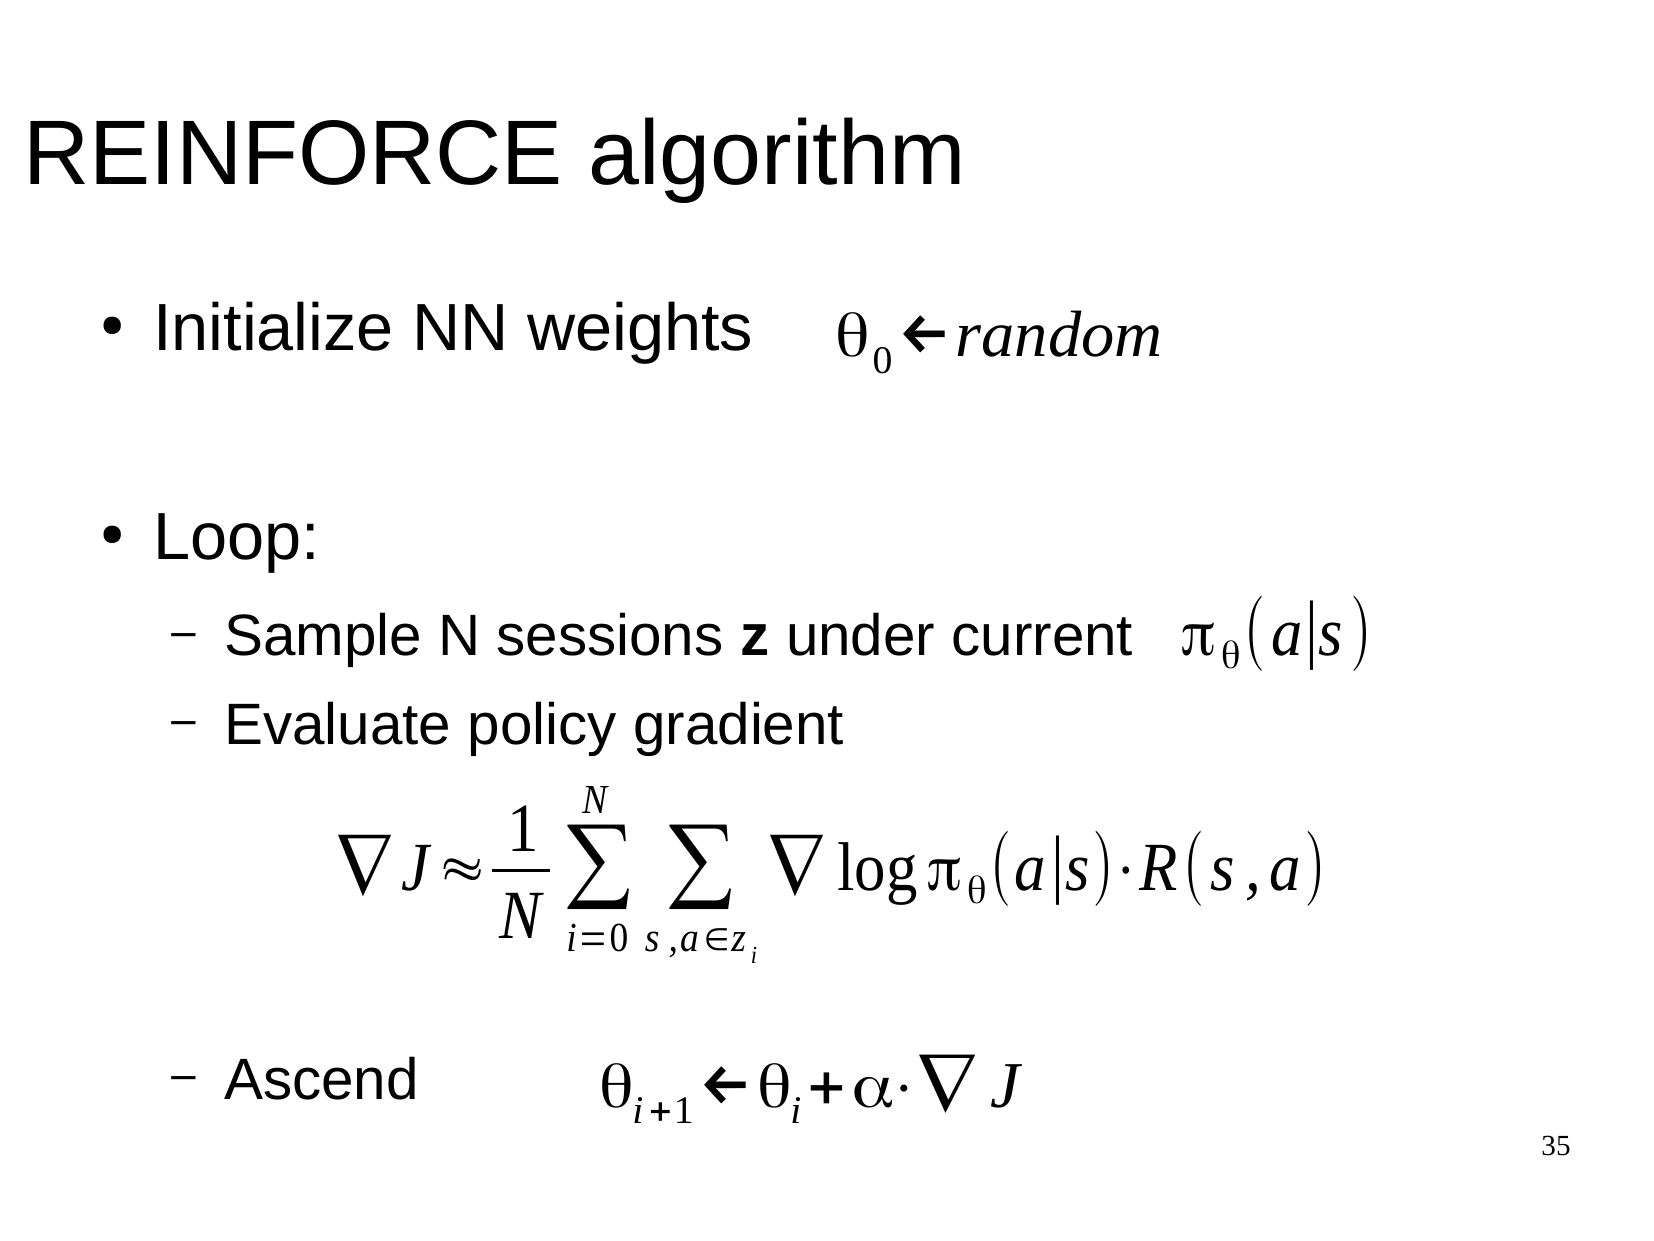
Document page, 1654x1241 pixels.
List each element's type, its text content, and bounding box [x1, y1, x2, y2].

chart [1166, 590, 1385, 674]
chart [582, 1049, 1042, 1134]
title REINFORCE algorithm [23, 49, 1512, 257]
chart [818, 299, 1179, 384]
list Initialize NN weights Loop: Sample N sessions z under current Evaluate policy gradient Ascend [82, 290, 1571, 1186]
